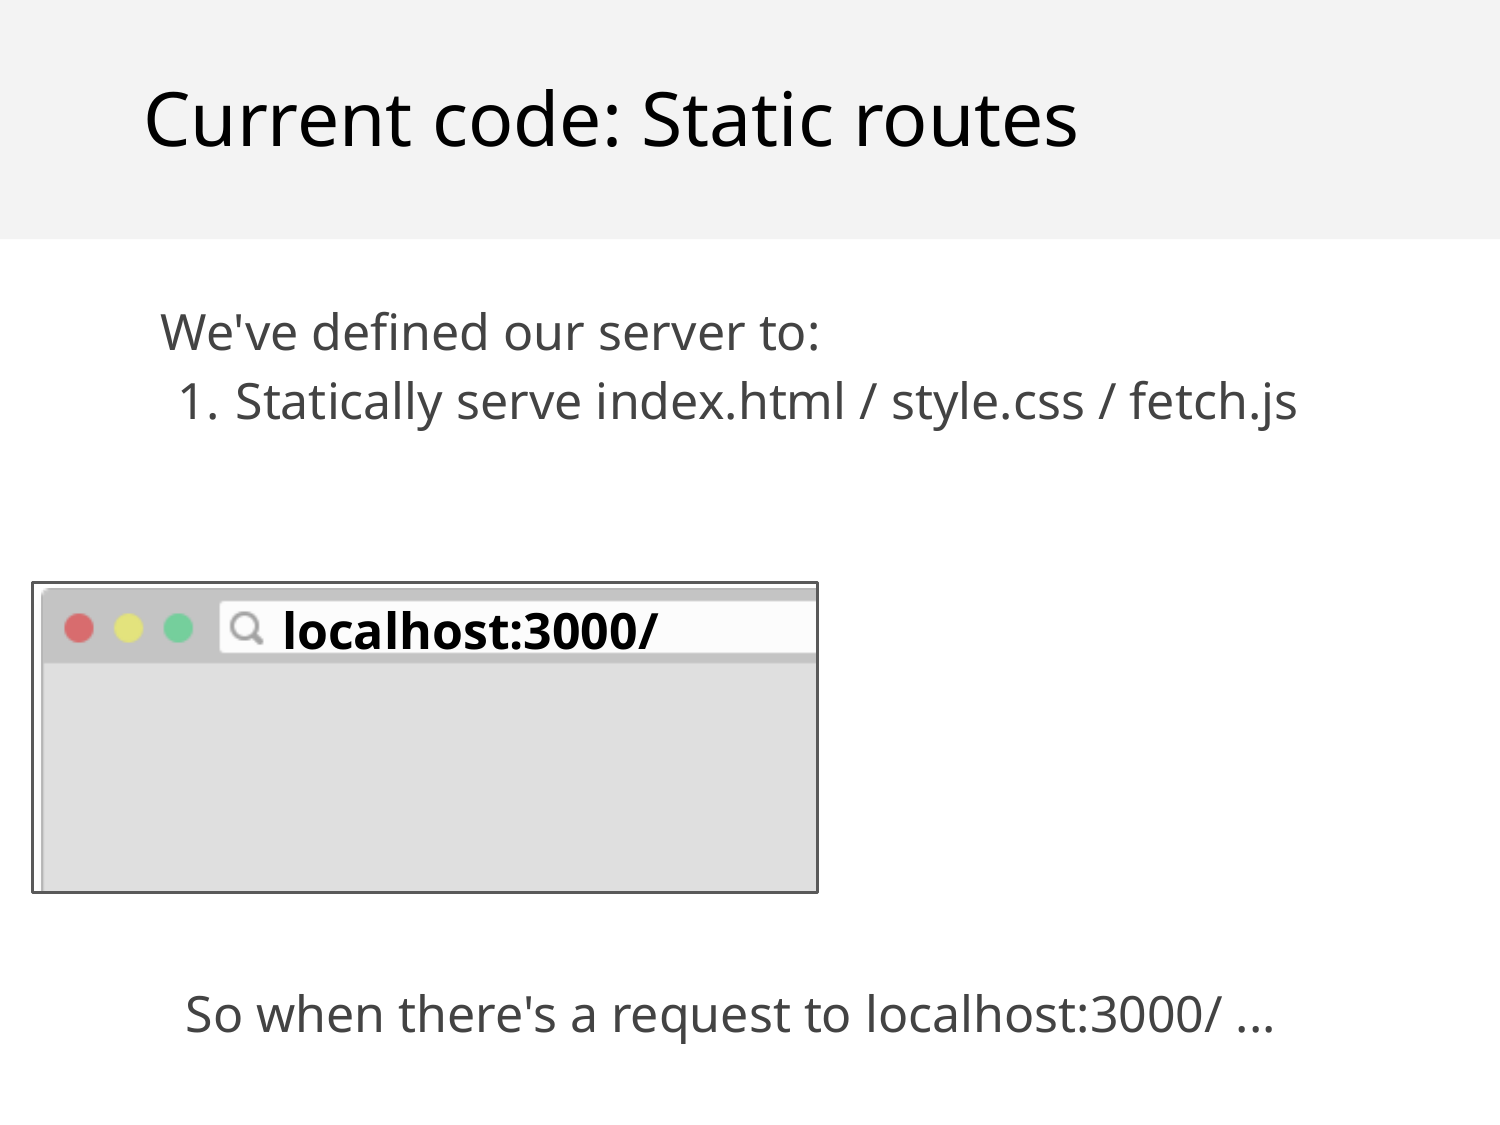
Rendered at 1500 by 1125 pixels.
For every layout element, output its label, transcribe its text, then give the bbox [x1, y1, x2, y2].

title Current code: Static routes [128, 56, 1372, 183]
picture [34, 583, 816, 892]
text_box localhost:3000/ [266, 584, 792, 669]
list We've defined our server to: Statically serve index.html / style.css / fetch.js [145, 276, 1372, 443]
list So when there's a request to localhost:3000/ ... [170, 958, 1397, 1125]
